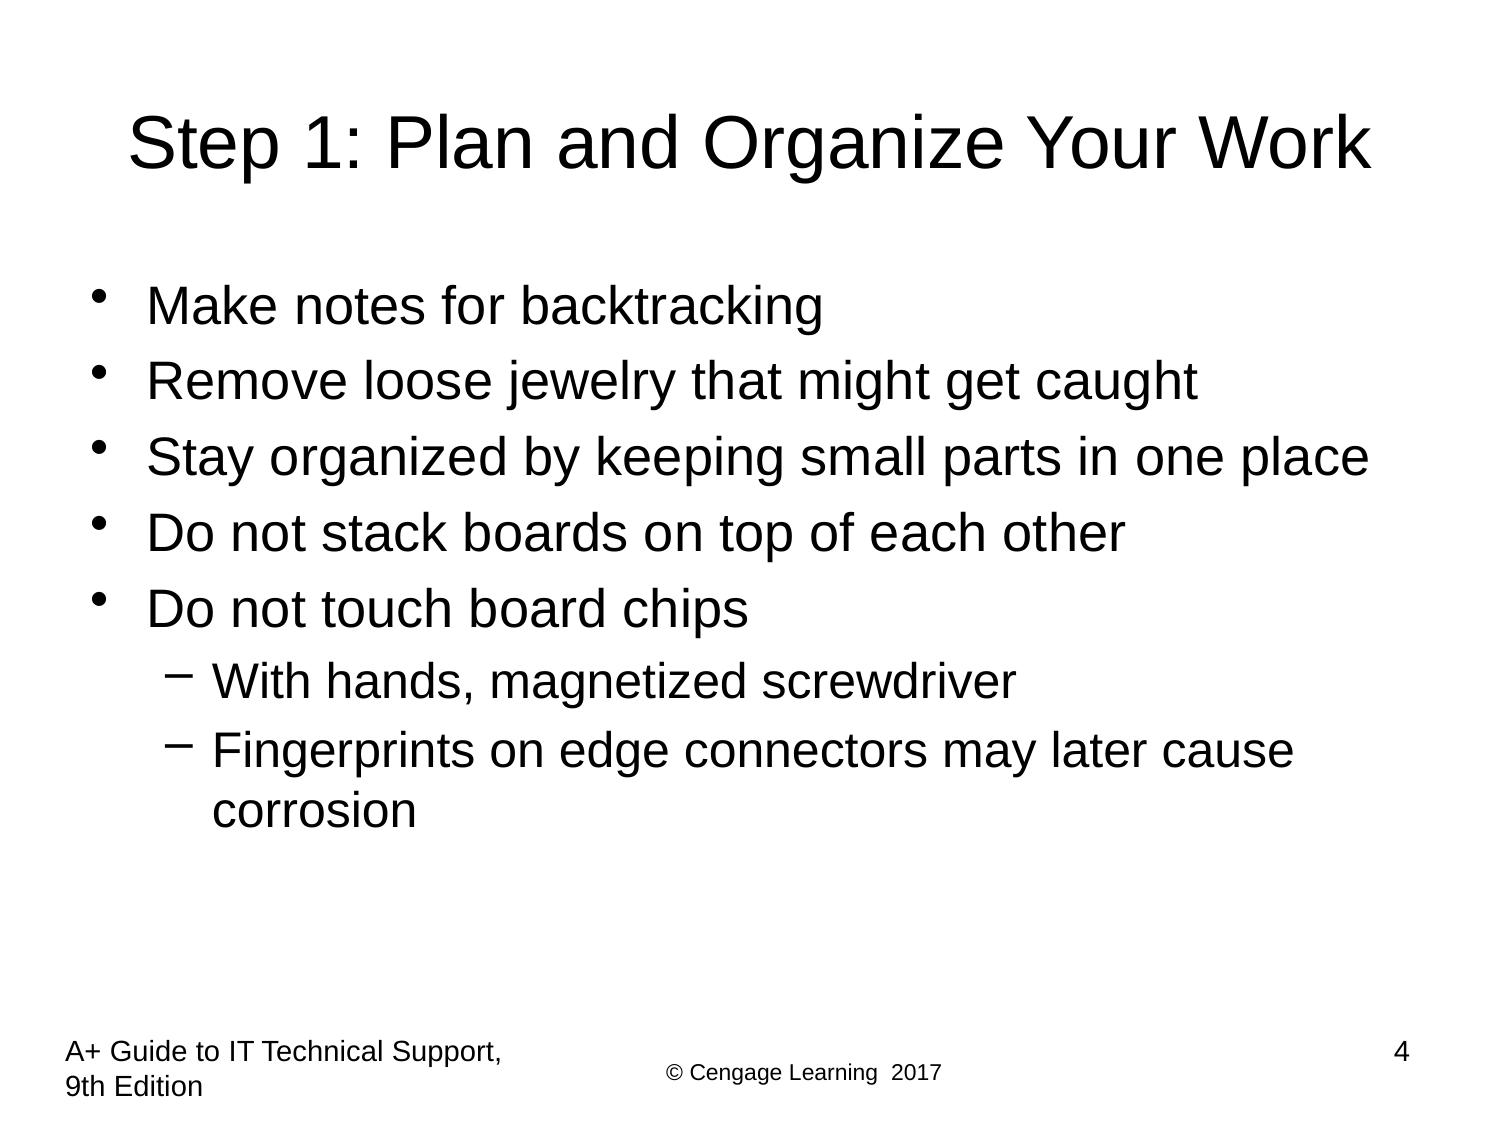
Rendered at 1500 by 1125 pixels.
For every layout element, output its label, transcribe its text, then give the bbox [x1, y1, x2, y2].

list Make notes for backtracking Remove loose jewelry that might get caught Stay organized by keeping small parts in one place Do not stack boards on top of each other Do not touch board chips With hands, magnetized screwdriver Fingerprints on edge connectors may later cause corrosion [75, 262, 1425, 1005]
slide_number <number> [1074, 1024, 1425, 1103]
footer A+ Guide to IT Technical Support, 9th Edition [50, 1025, 550, 1104]
title Step 1: Plan and Organize Your Work [75, 45, 1425, 233]
